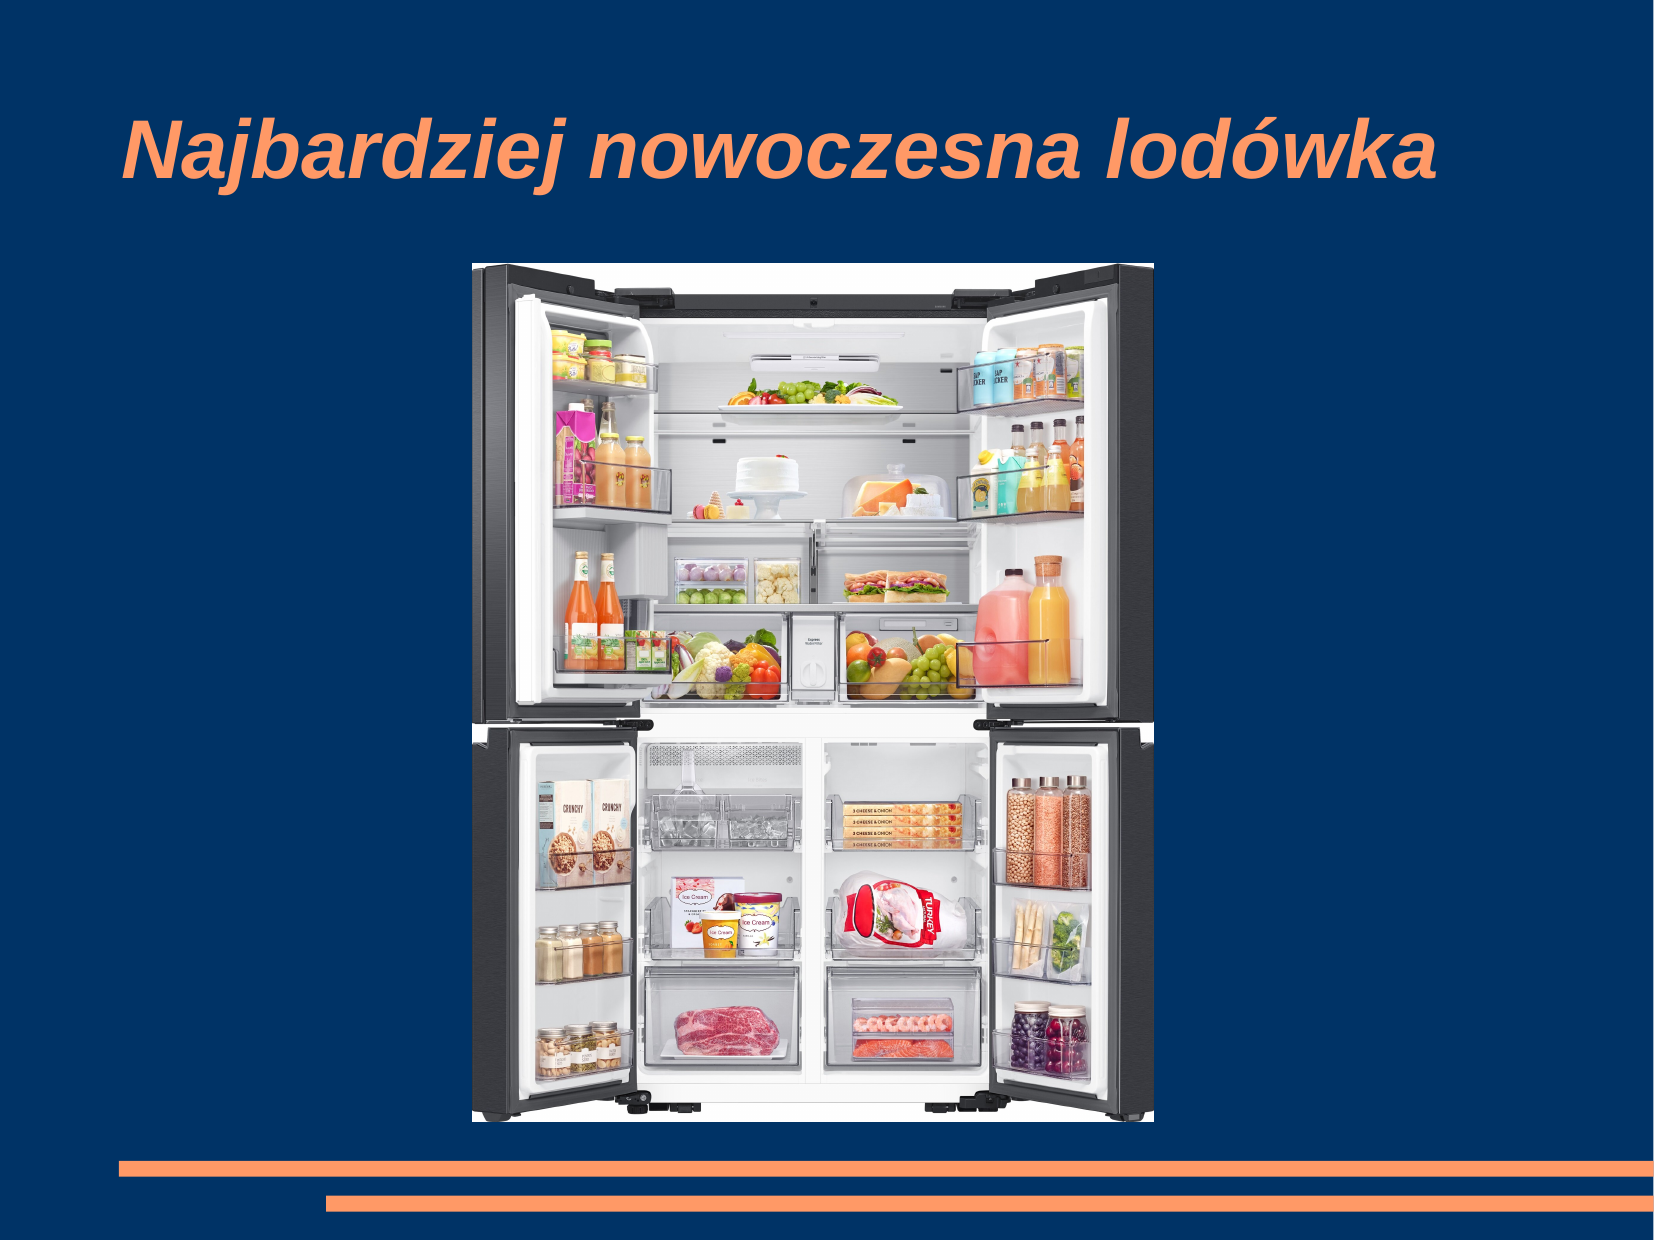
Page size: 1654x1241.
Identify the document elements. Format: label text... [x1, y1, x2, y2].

title Najbardziej nowoczesna lodówka [121, 46, 1534, 254]
picture [472, 263, 1154, 1123]
